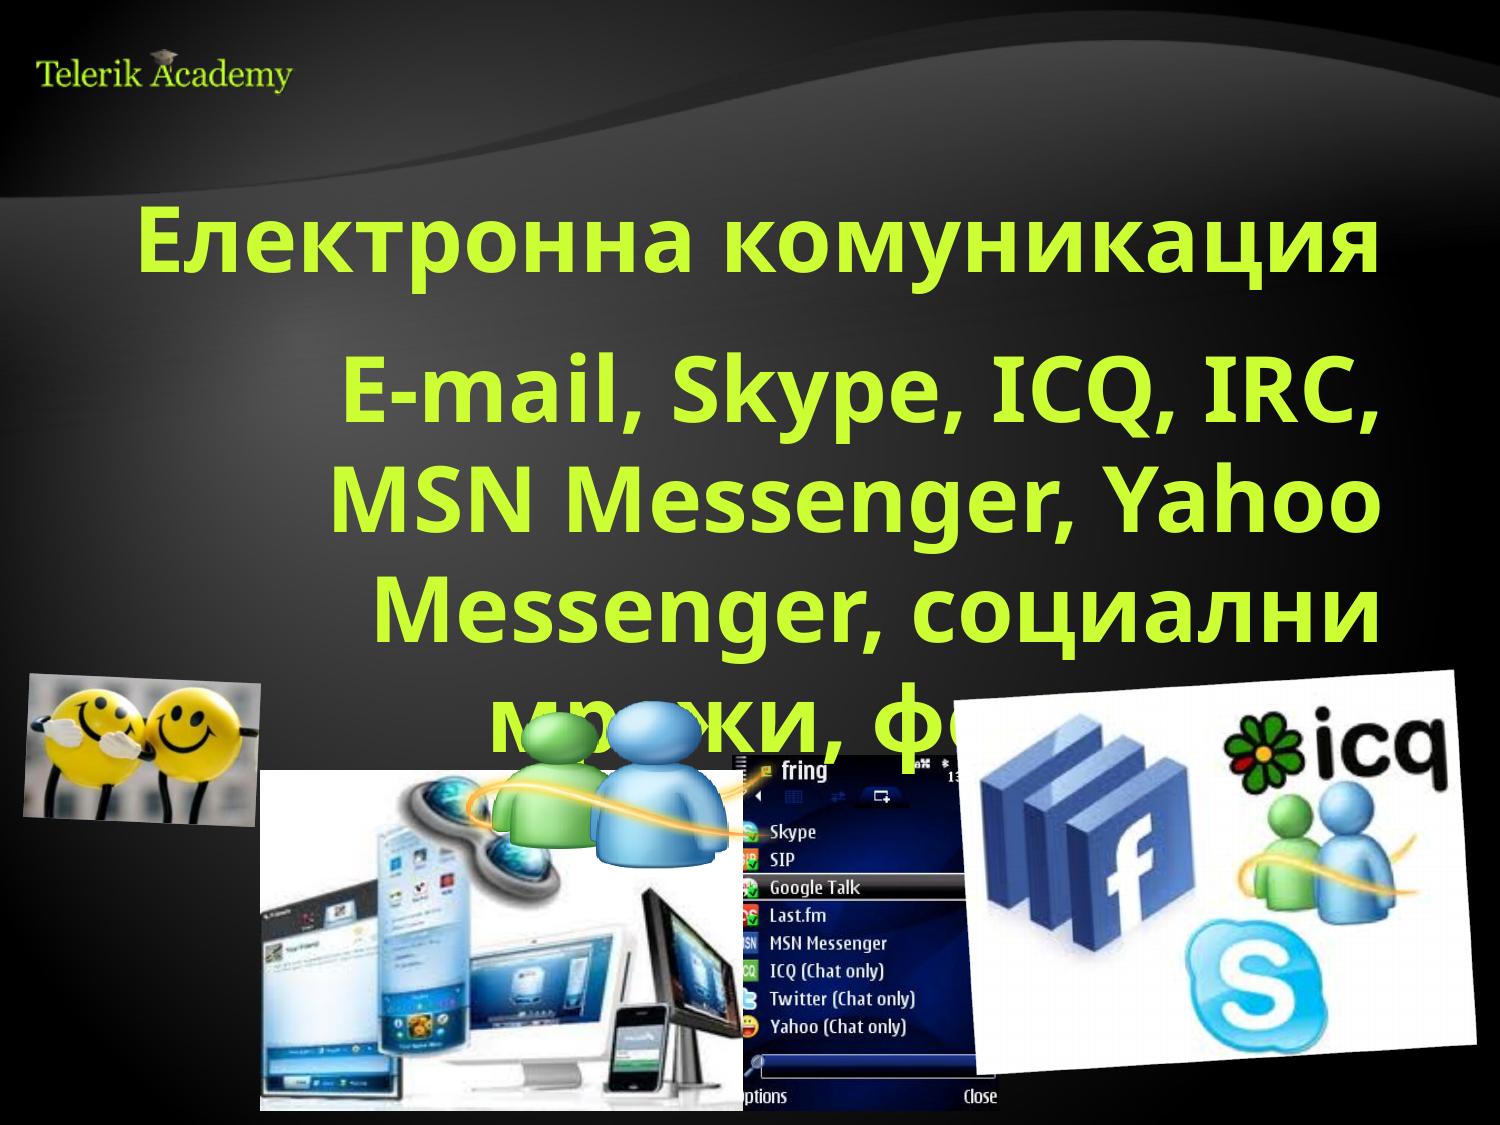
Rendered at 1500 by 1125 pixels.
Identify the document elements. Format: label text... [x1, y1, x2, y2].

title Електронна комуникация [99, 173, 1400, 286]
subtitle E-mail, Skype, ICQ, IRC, MSN Messenger, Yahoo Messenger, социални мрежи, форуми, … [99, 323, 1400, 474]
picture [0, 0, 1500, 1125]
